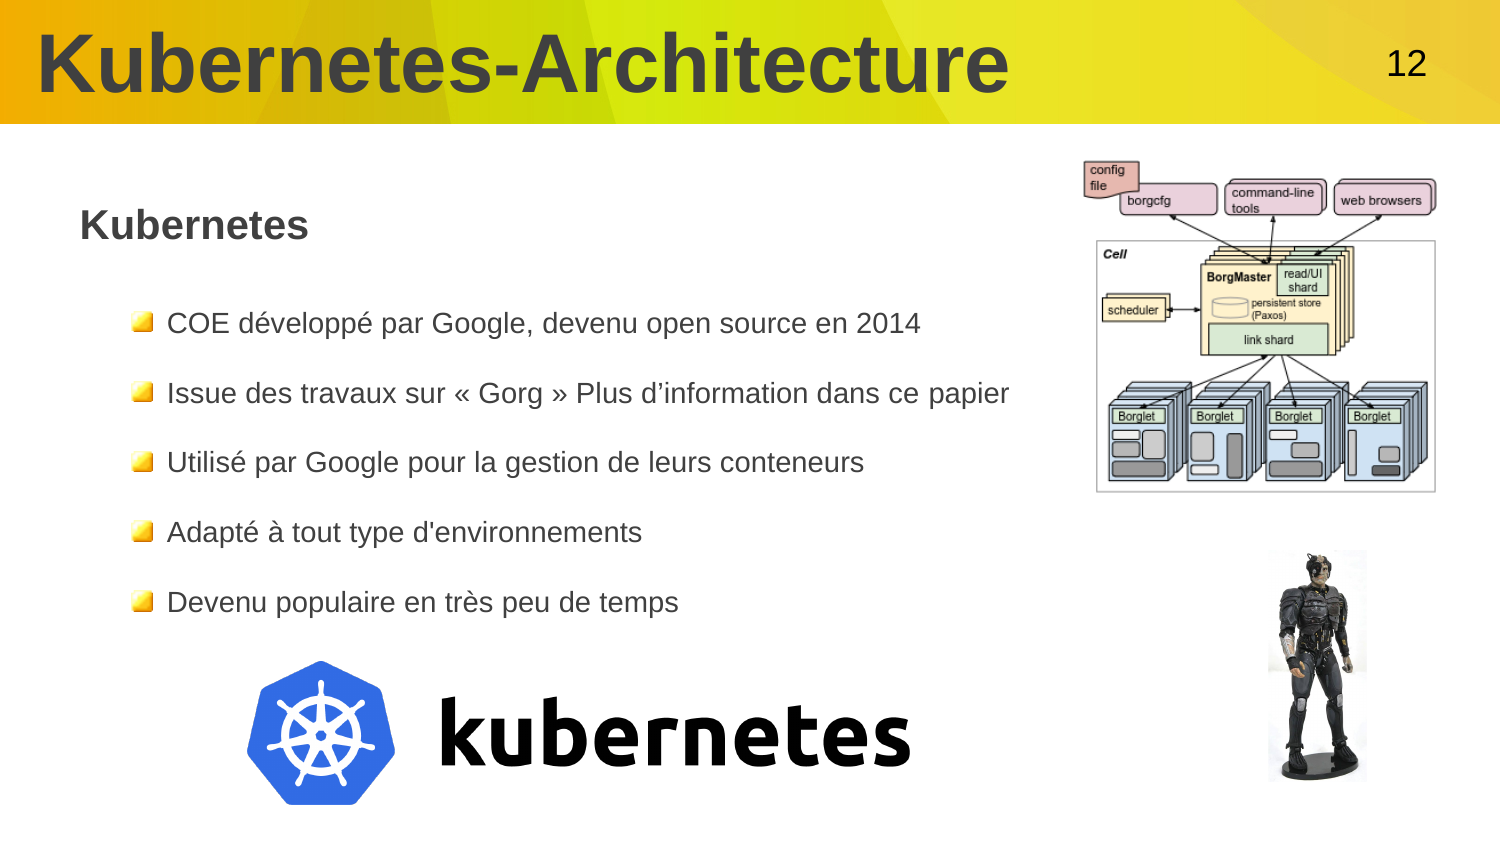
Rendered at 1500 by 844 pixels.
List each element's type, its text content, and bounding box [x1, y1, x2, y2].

text_box COE développé par Google, devenu open source en 2014 Issue des travaux sur « Gorg » Plus d’information dans ce papier Utilisé par Google pour la gestion de leurs conteneurs Adapté à tout type d'environnements Devenu populaire en très peu de temps [66, 296, 1441, 721]
text_box <numéro> [1306, 35, 1500, 106]
picture [0, 106, 1500, 844]
text_box Kubernetes-Architecture [0, 0, 1498, 130]
text_box Kubernetes [64, 185, 1062, 261]
